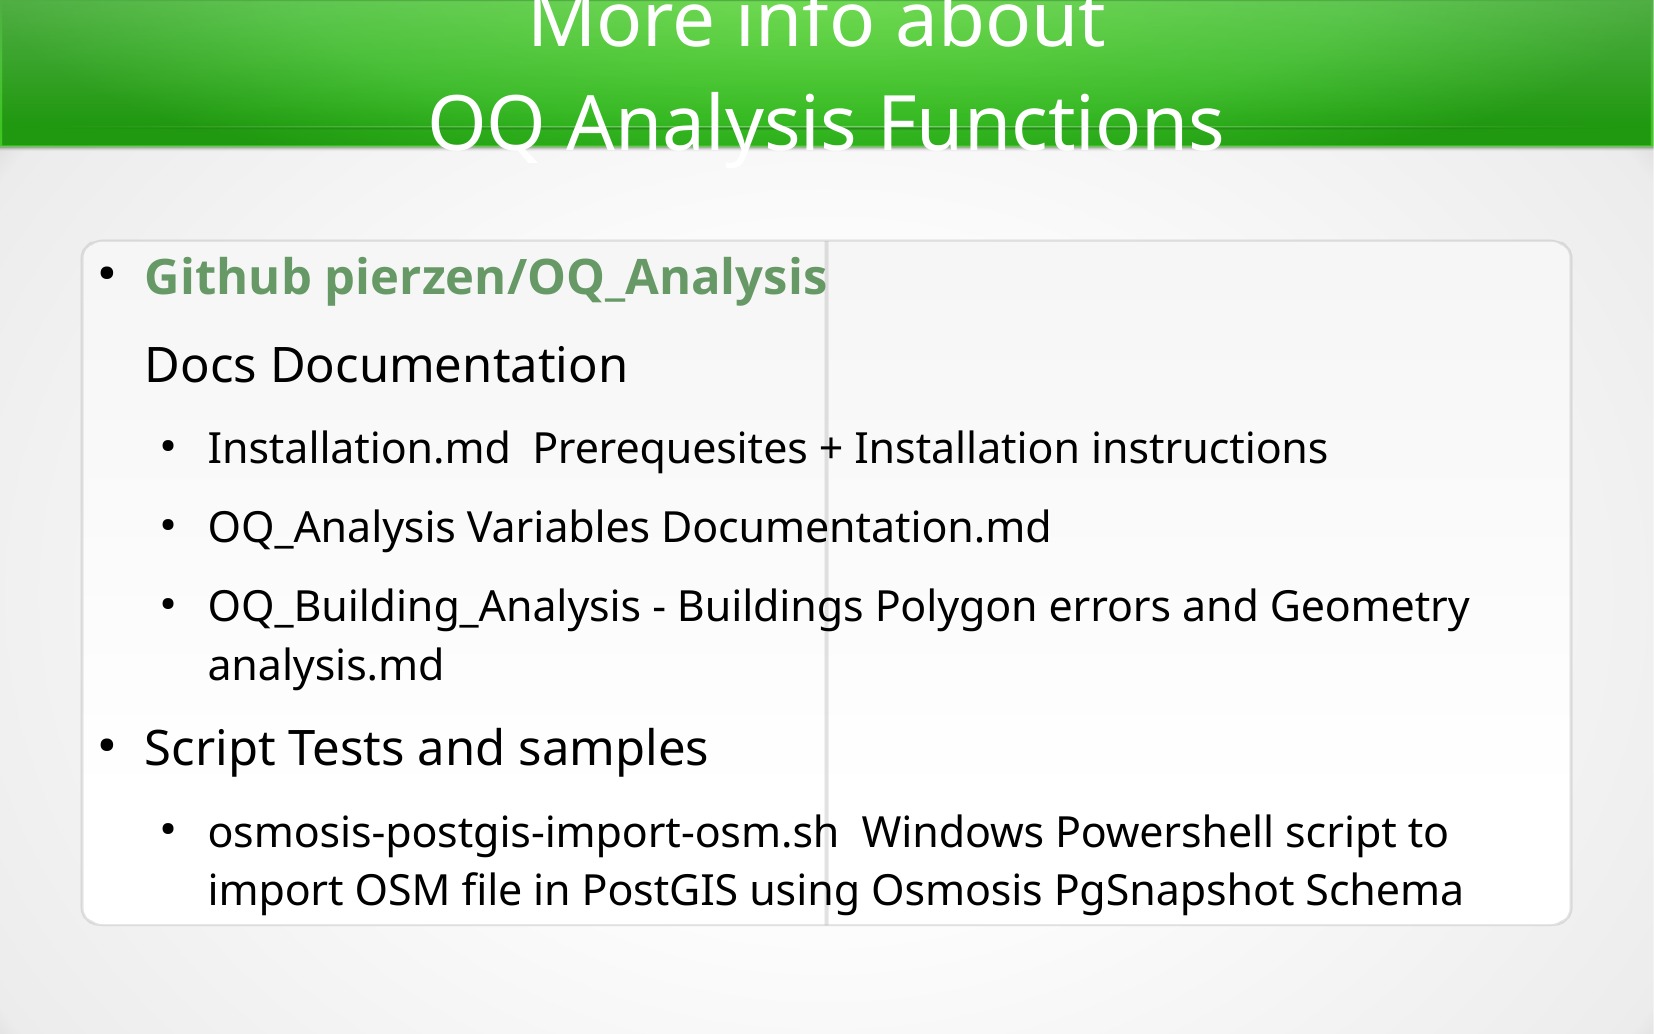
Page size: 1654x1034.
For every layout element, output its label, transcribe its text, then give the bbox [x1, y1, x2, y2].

list Github pierzen/OQ_Analysis Docs Documentation Installation.md Prerequesites + Installation instructions OQ_Analysis Variables Documentation.md OQ_Building_Analysis - Buildings Polygon errors and Geometry analysis.md Script Tests and samples osmosis-postgis-import-osm.sh Windows Powershell script to import OSM file in PostGIS using Osmosis PgSnapshot Schema [82, 241, 1571, 926]
picture [0, 0, 1654, 1034]
title More info about OQ Analysis Functions [82, 0, 1571, 159]
